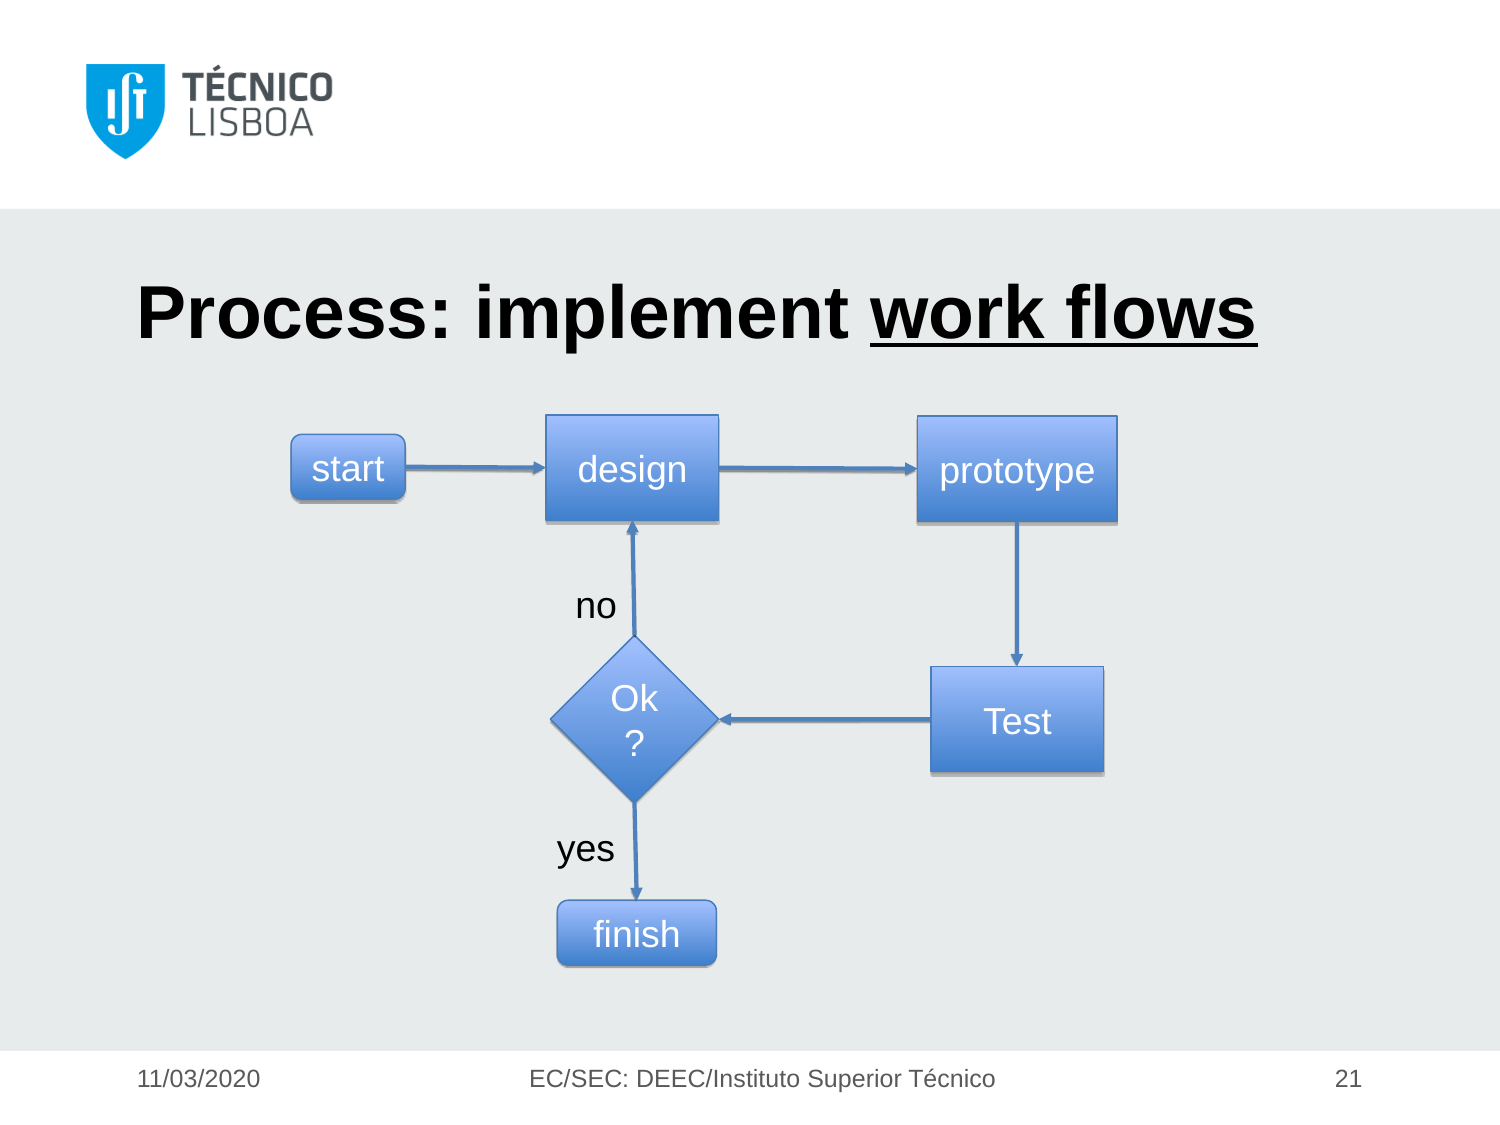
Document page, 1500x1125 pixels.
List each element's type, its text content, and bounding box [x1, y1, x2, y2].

footer EC/SEC: DEEC/Instituto Superior Técnico [512, 1052, 1021, 1103]
text_box prototype [917, 416, 1117, 522]
title Process: implement work flows [121, 237, 1378, 381]
text_box start [291, 434, 406, 500]
text_box Test [931, 666, 1104, 772]
text_box no [560, 573, 632, 634]
picture [0, 0, 1500, 1125]
text_box yes [542, 816, 630, 877]
slide_number 11/03/2020 [121, 1052, 425, 1103]
text_box design [546, 415, 719, 521]
text_box Ok? [550, 637, 719, 803]
text_box finish [557, 900, 717, 966]
slide_number <number> [1077, 1052, 1378, 1103]
